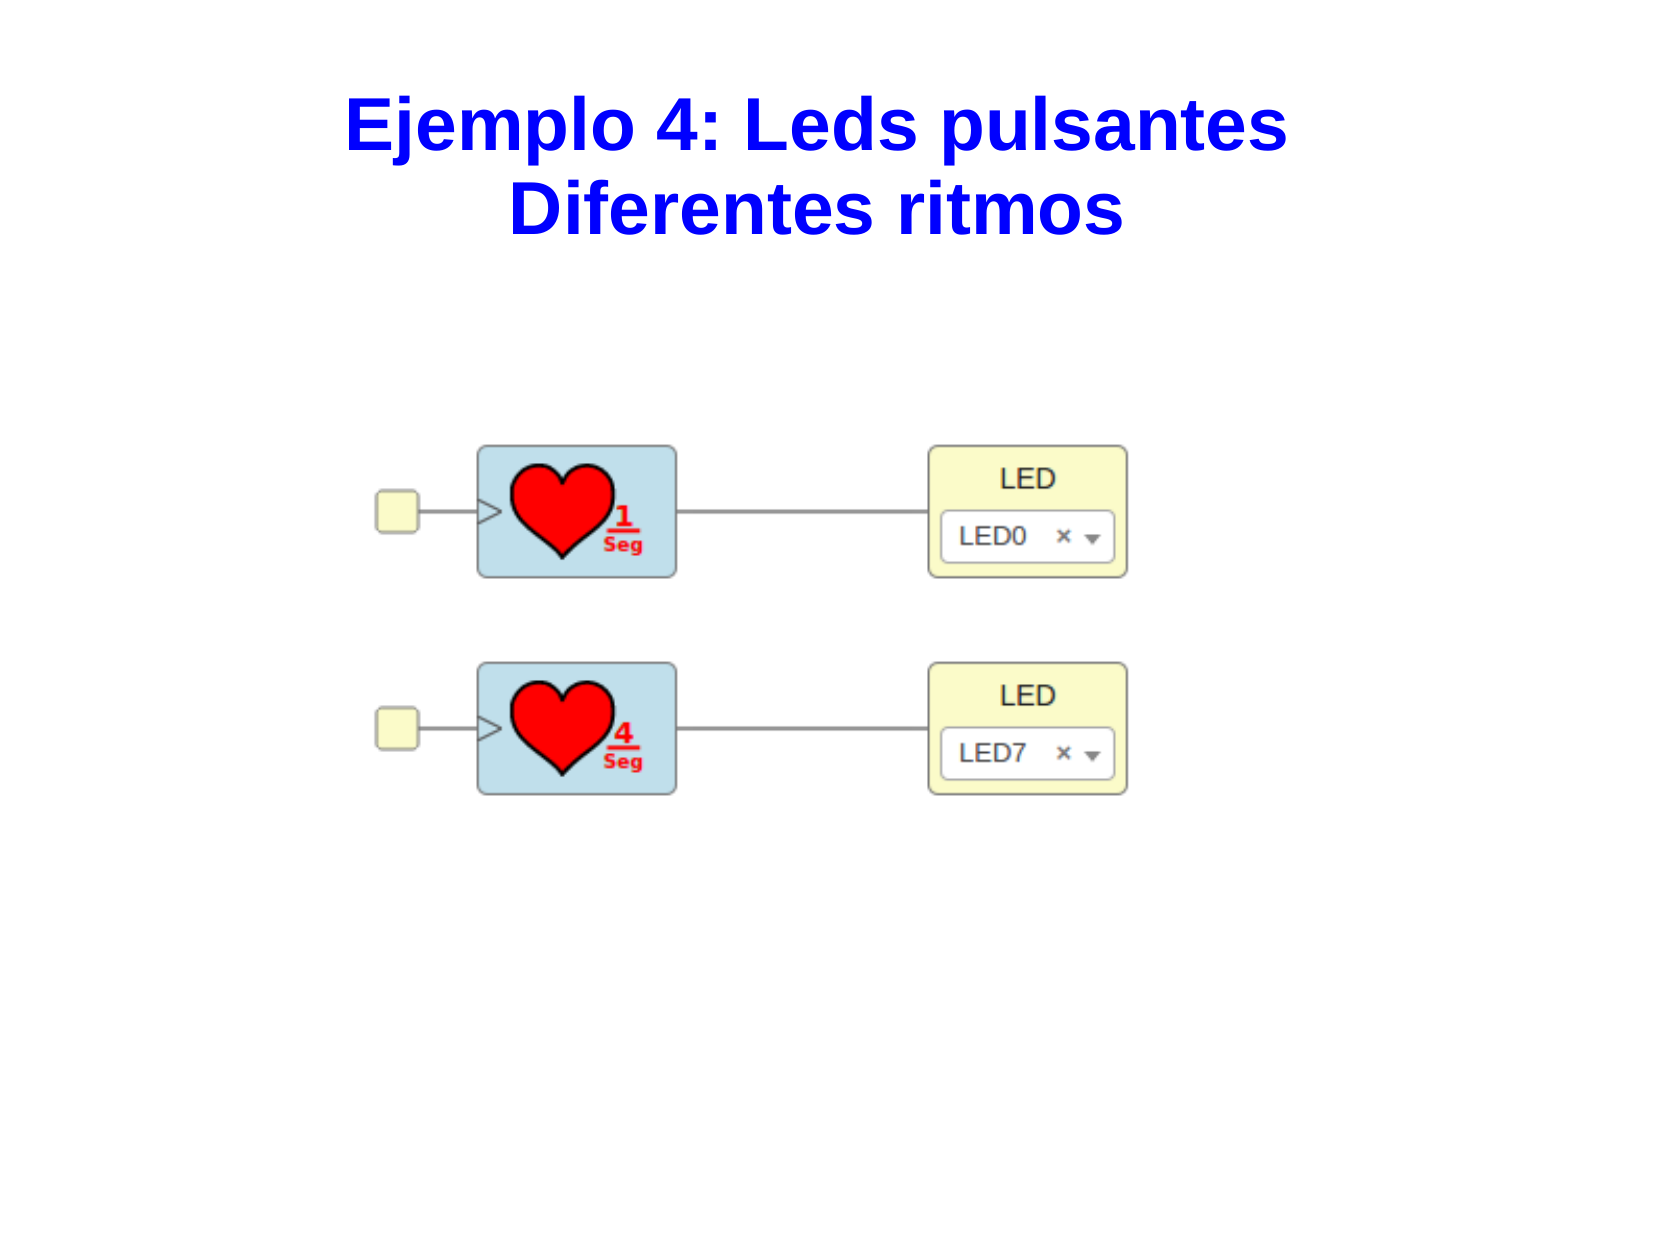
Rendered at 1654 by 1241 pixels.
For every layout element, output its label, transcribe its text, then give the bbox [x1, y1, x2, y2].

text_box Ejemplo 4: Leds pulsantes Diferentes ritmos [90, 75, 1546, 258]
picture [352, 412, 1141, 826]
